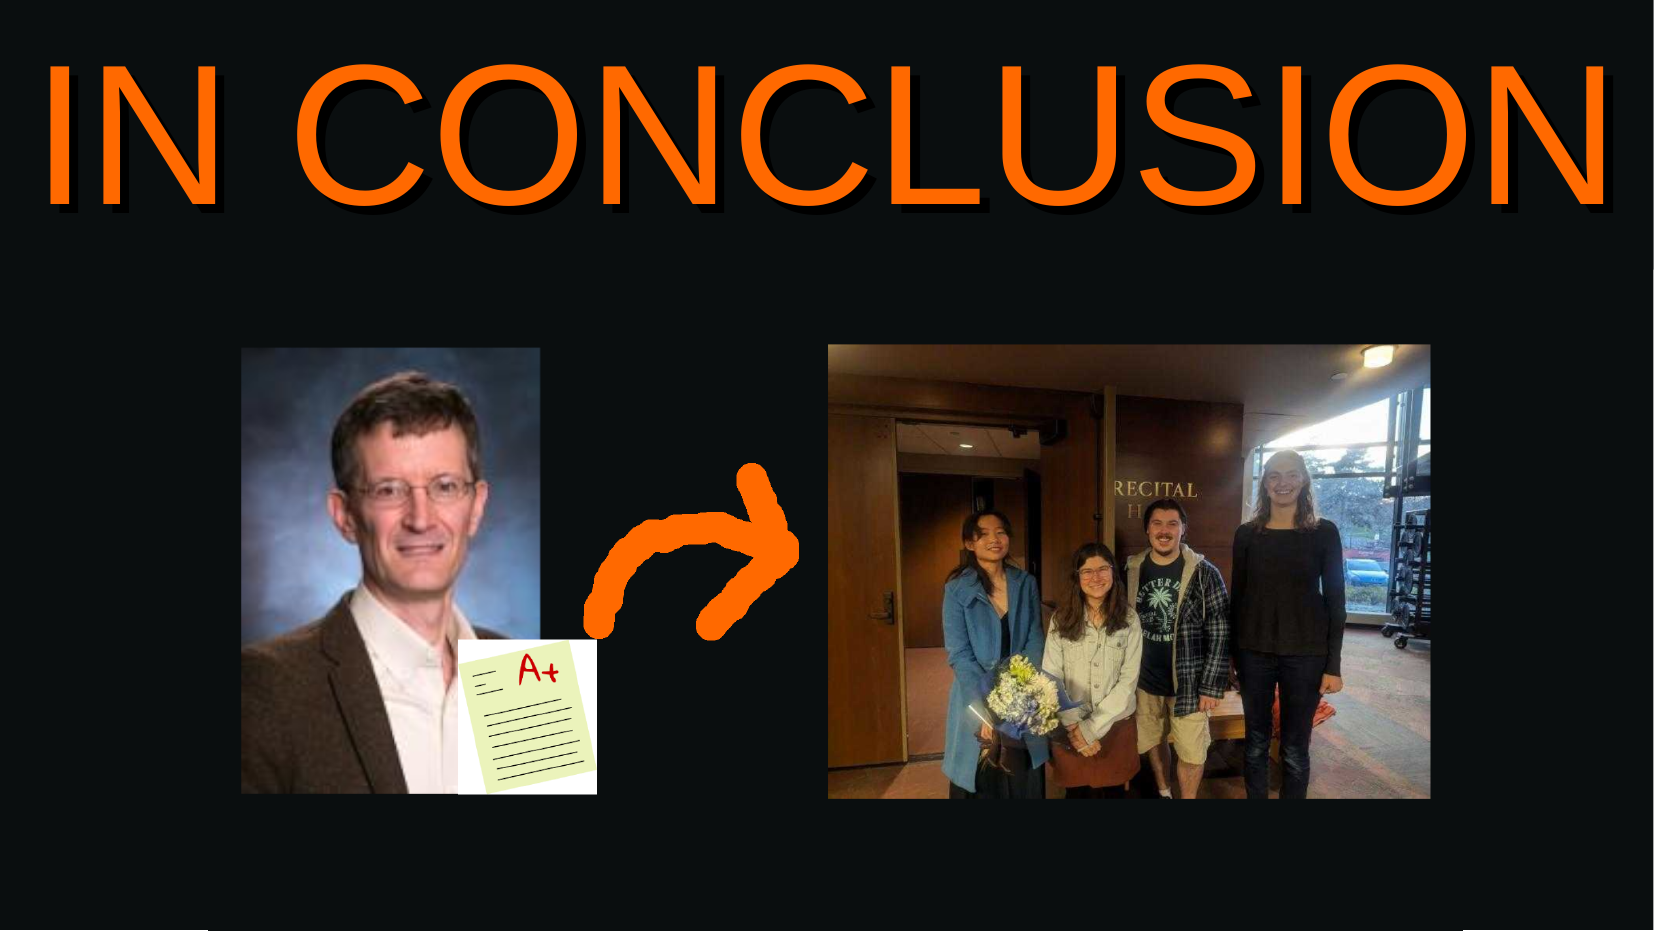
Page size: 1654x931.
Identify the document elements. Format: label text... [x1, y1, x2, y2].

picture [208, 224, 1463, 931]
title In Conclusion [0, 0, 1654, 270]
